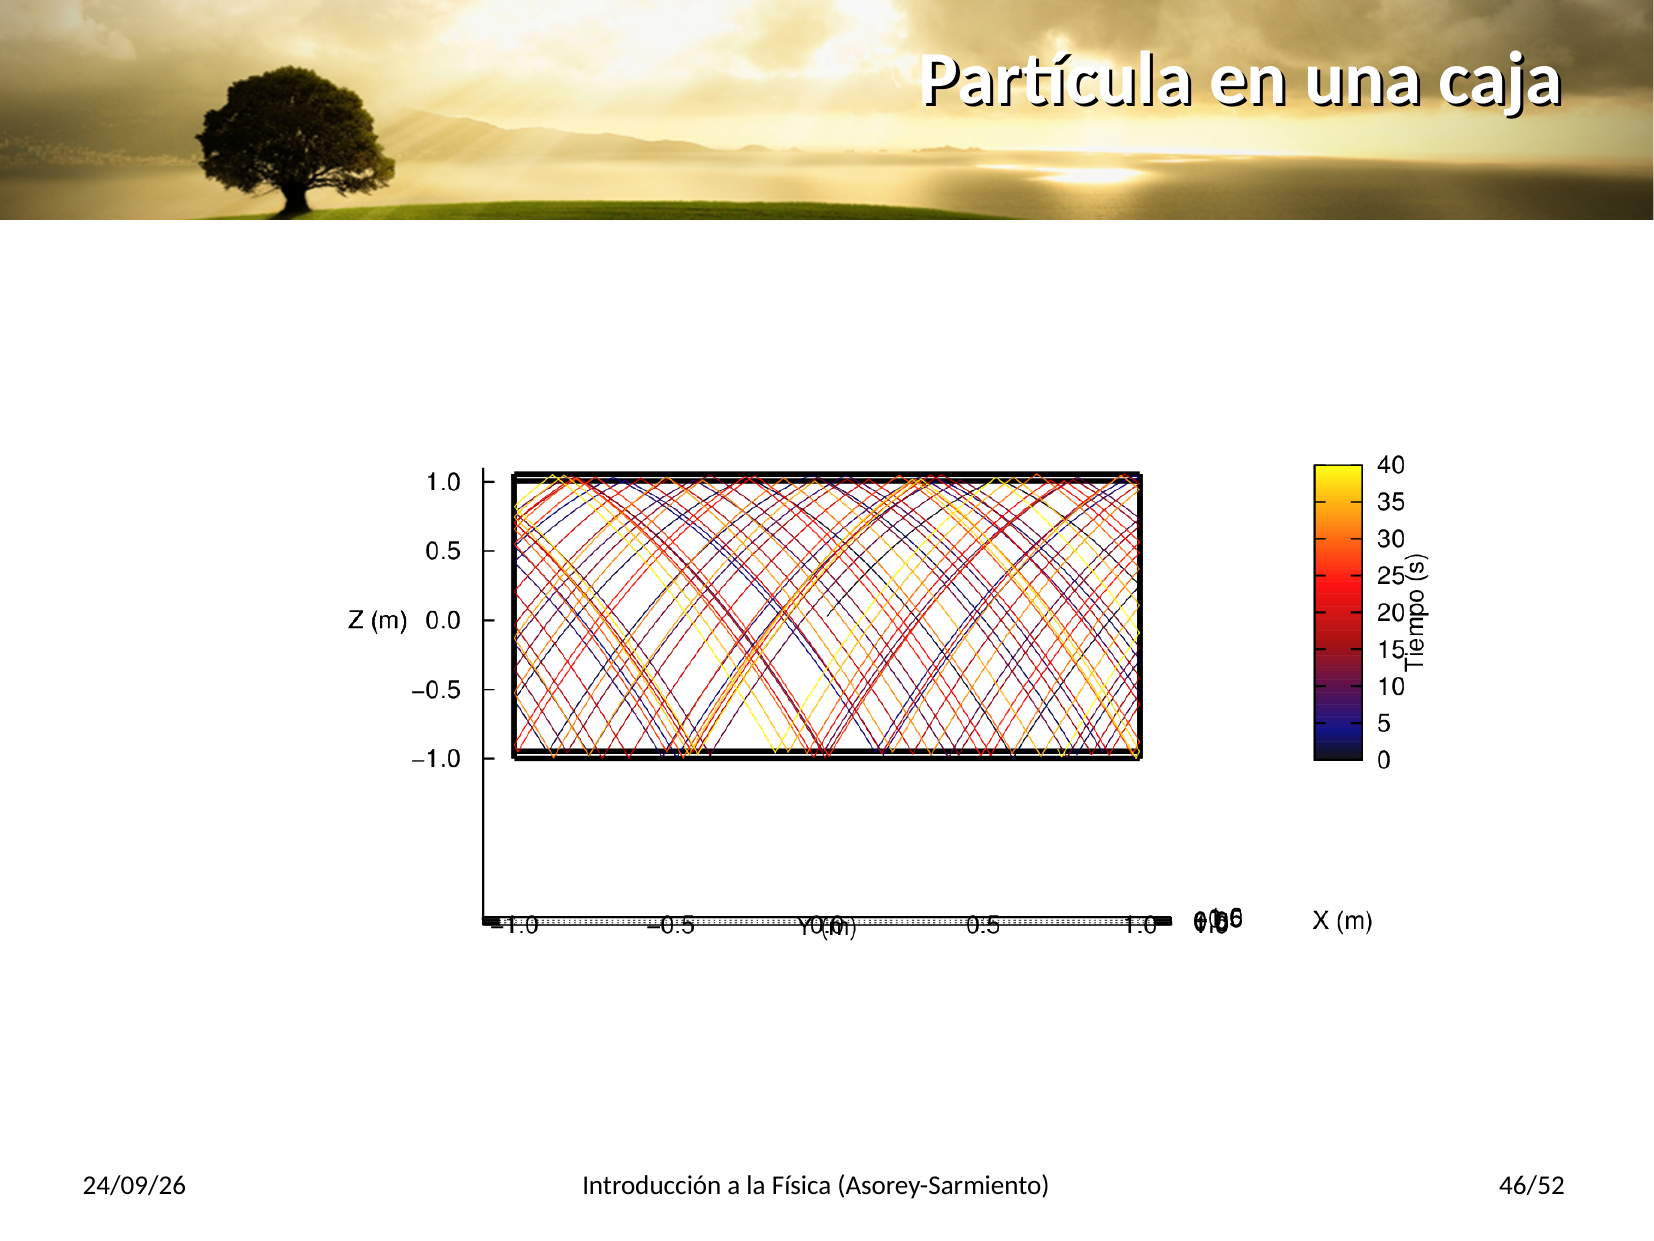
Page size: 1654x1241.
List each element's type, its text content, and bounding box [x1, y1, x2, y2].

picture [183, 254, 1470, 1156]
title Partícula en una caja [75, 19, 1564, 151]
picture [0, 0, 1654, 220]
